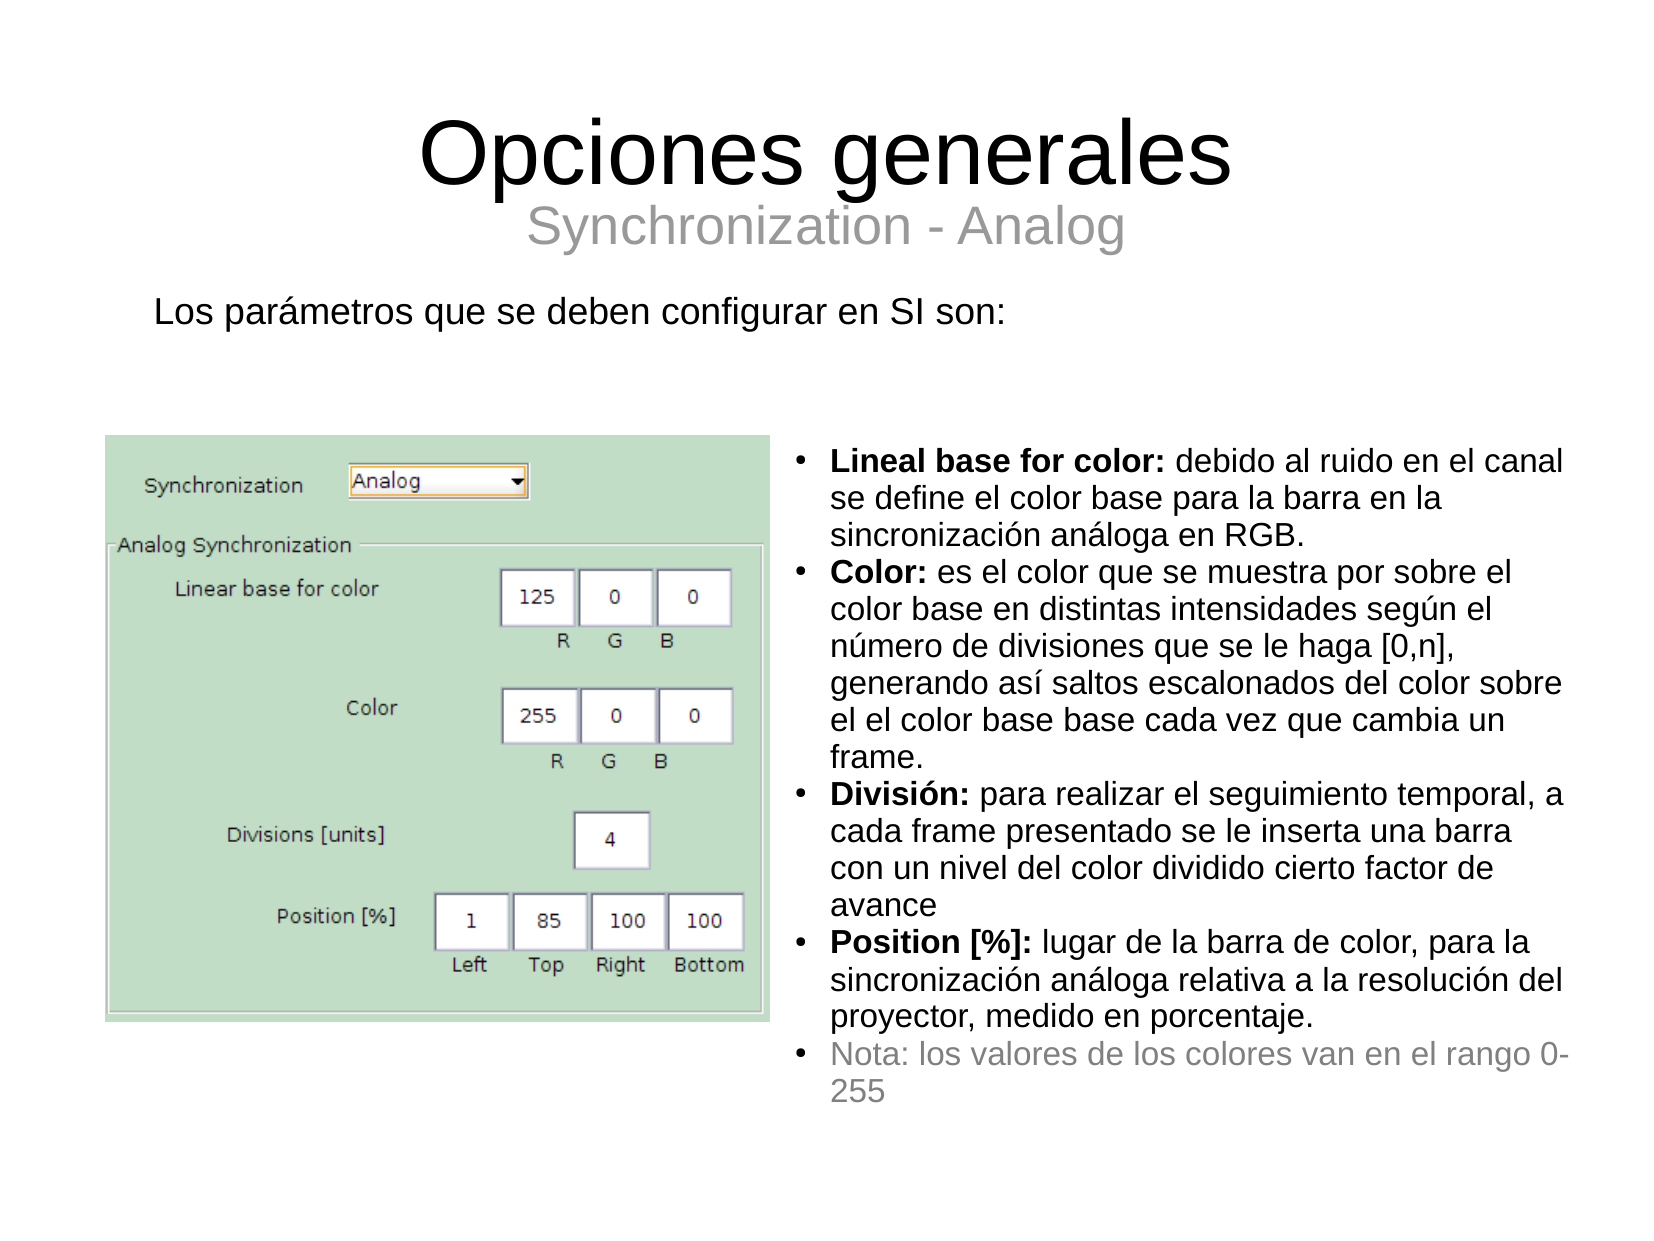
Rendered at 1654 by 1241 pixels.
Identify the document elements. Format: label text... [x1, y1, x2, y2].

text_box Lineal base for color: debido al ruido en el canal se define el color base para la barra en la sincronización análoga en RGB. Color: es el color que se muestra por sobre el color base en distintas intensidades según el número de divisiones que se le haga [0,n], generando así saltos escalonados del color sobre el el color base base cada vez que cambia un frame. División: para realizar el seguimiento temporal, a cada frame presentado se le inserta una barra con un nivel del color dividido cierto factor de avance Position [%]: lugar de la barra de color, para la sincronización análoga relativa a la resolución del proyector, medido en porcentaje. Nota: los valores de los colores van en el rango 0-255 [780, 435, 1591, 1126]
list Los parámetros que se deben configurar en SI son: [82, 290, 1571, 496]
title Opciones generales [82, 49, 1571, 195]
title Synchronization - Analog [82, 195, 1572, 257]
picture [105, 435, 770, 1022]
